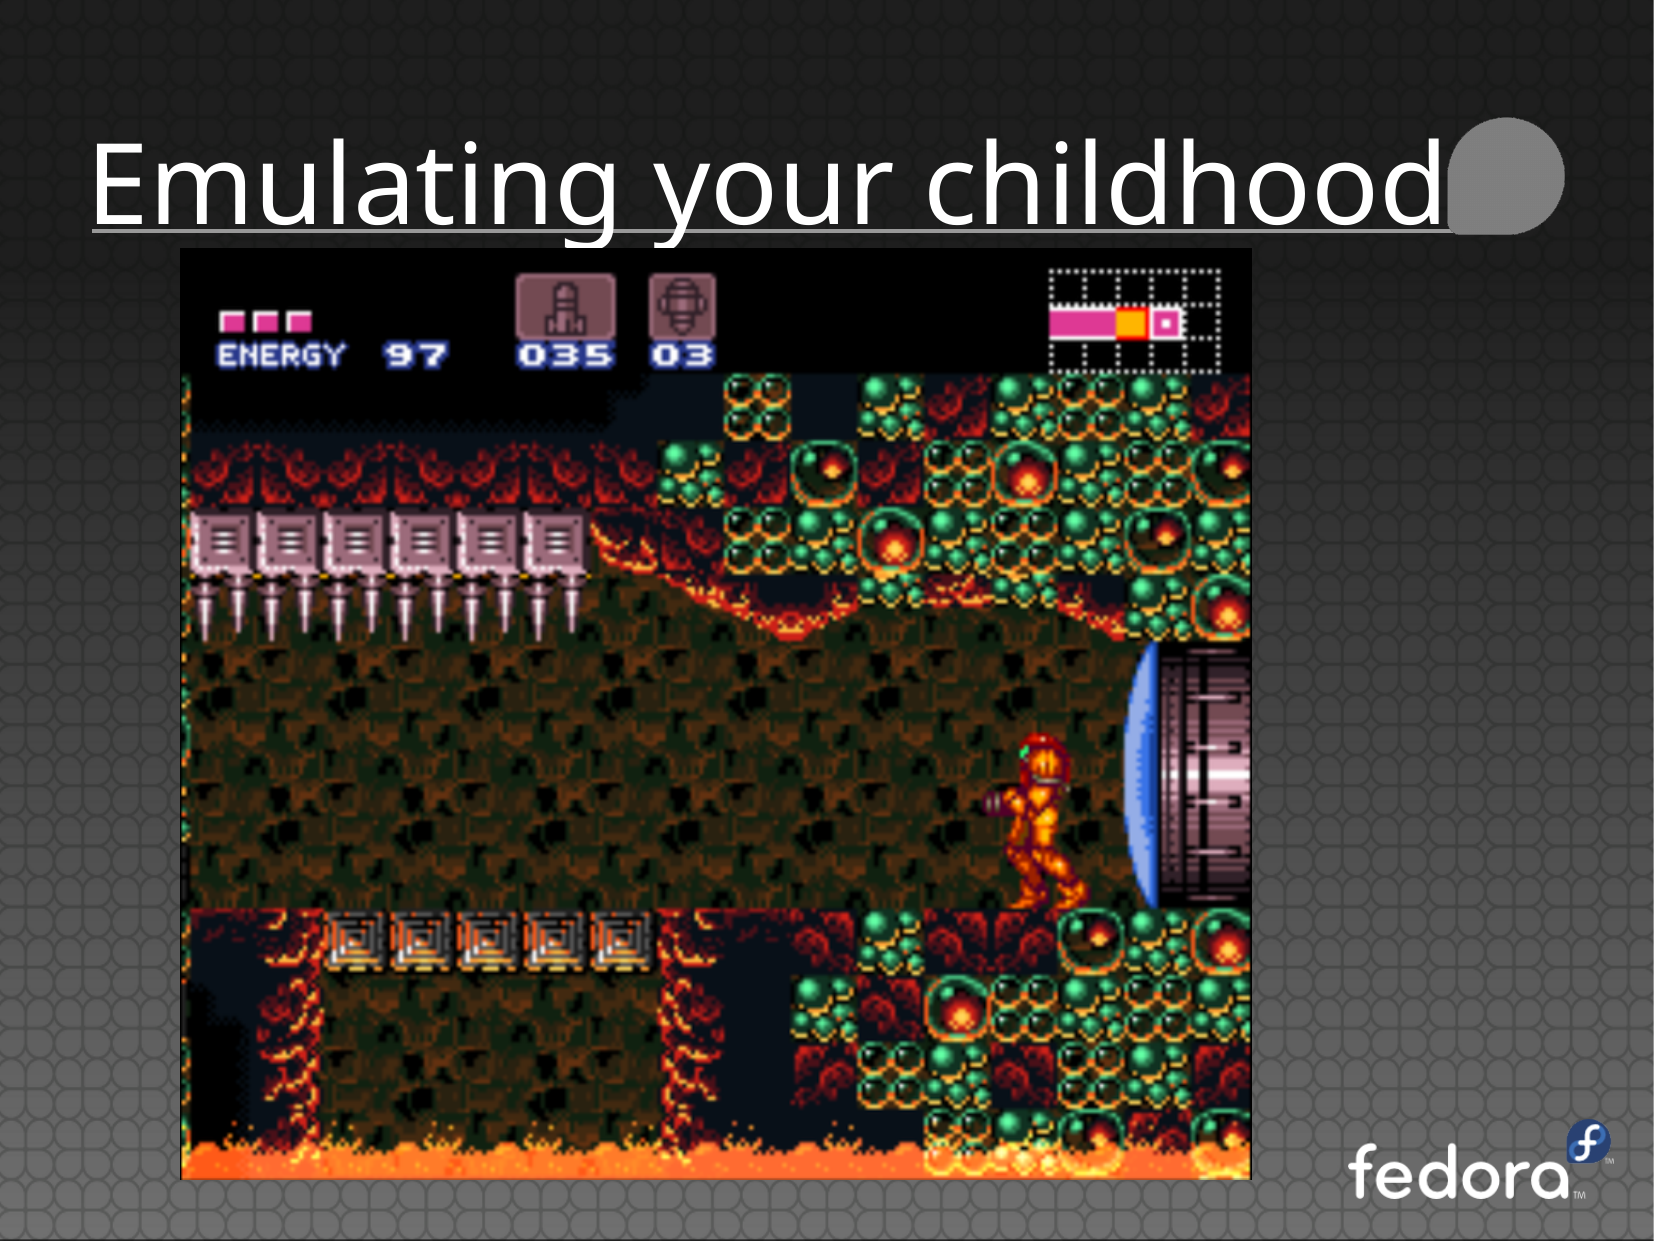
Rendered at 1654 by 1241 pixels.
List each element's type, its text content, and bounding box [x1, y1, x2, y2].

title Emulating your childhood [86, 112, 1576, 249]
picture [0, 0, 1654, 1241]
